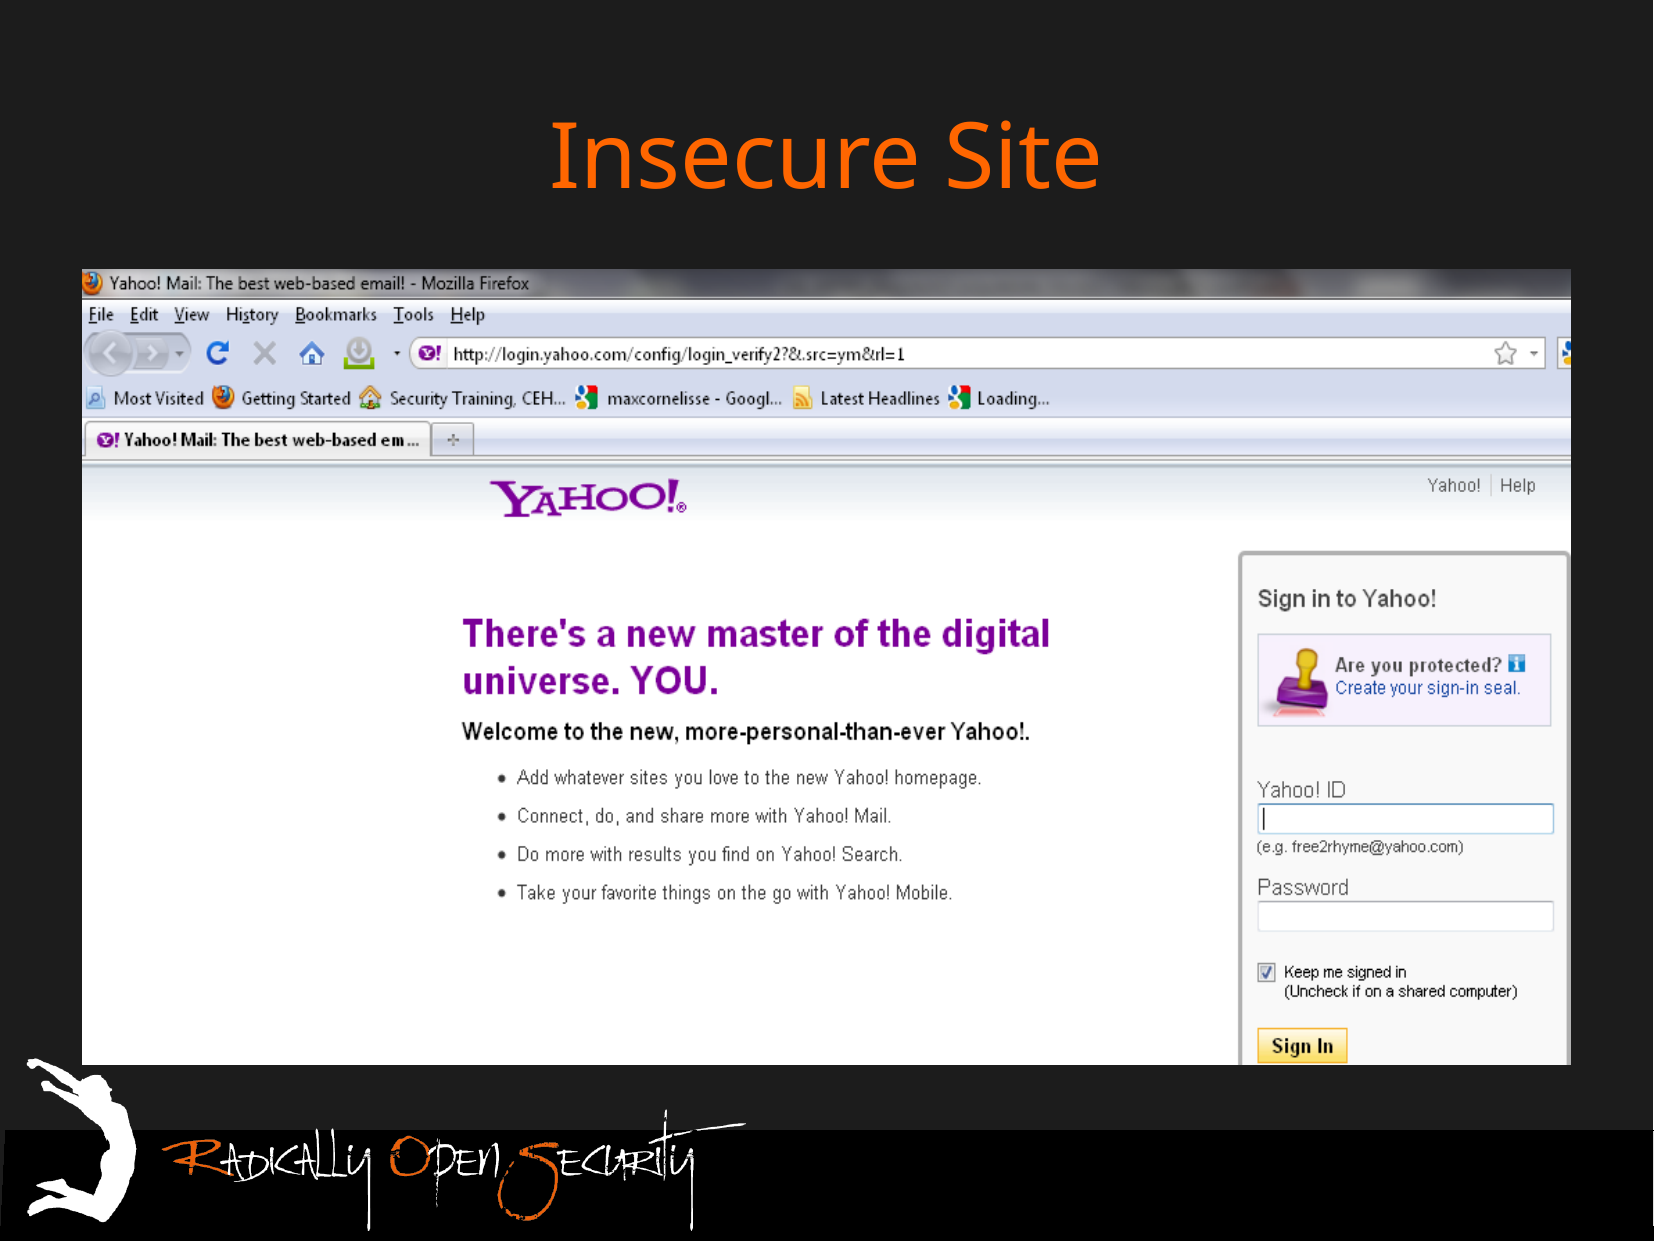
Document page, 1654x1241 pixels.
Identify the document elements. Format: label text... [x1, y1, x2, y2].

picture [0, 269, 1571, 1241]
title Insecure Site [82, 49, 1571, 257]
